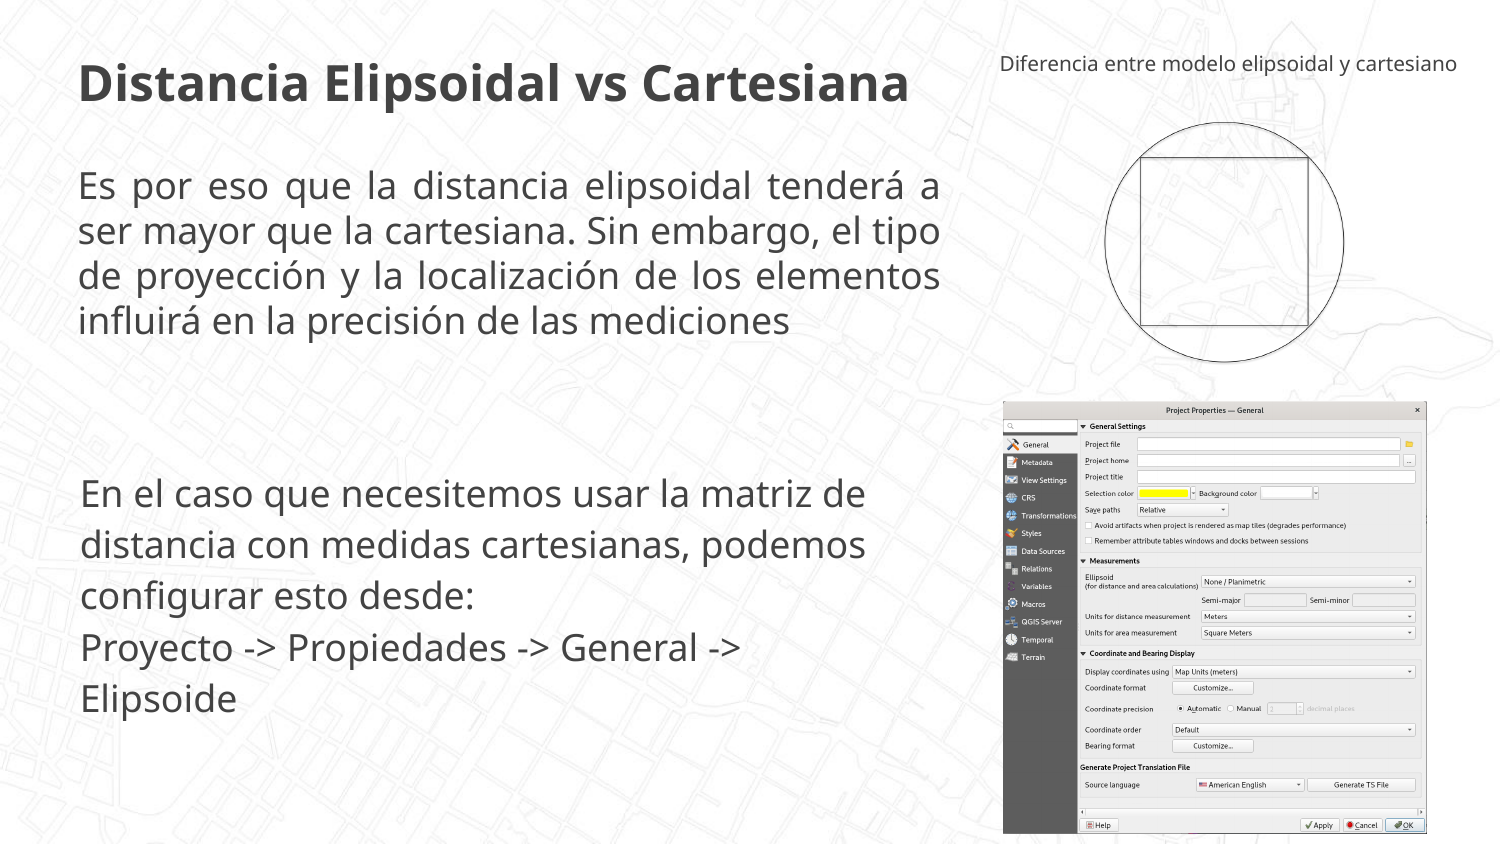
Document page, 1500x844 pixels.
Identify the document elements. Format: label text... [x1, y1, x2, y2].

picture [0, 0, 1500, 844]
text_box Distancia Elipsoidal vs Cartesiana Es por eso que la distancia elipsoidal tenderá a ser mayor que la cartesiana. Sin embargo, el tipo de proyección y la localización de los elementos influirá en la precisión de las mediciones [62, 44, 957, 508]
text_box Diferencia entre modelo elipsoidal y cartesiano [968, 41, 1489, 107]
text_box En el caso que necesitemos usar la matriz de distancia con medidas cartesianas, podemos configurar esto desde: Proyecto -> Propiedades -> General -> Elipsoide [64, 460, 916, 844]
